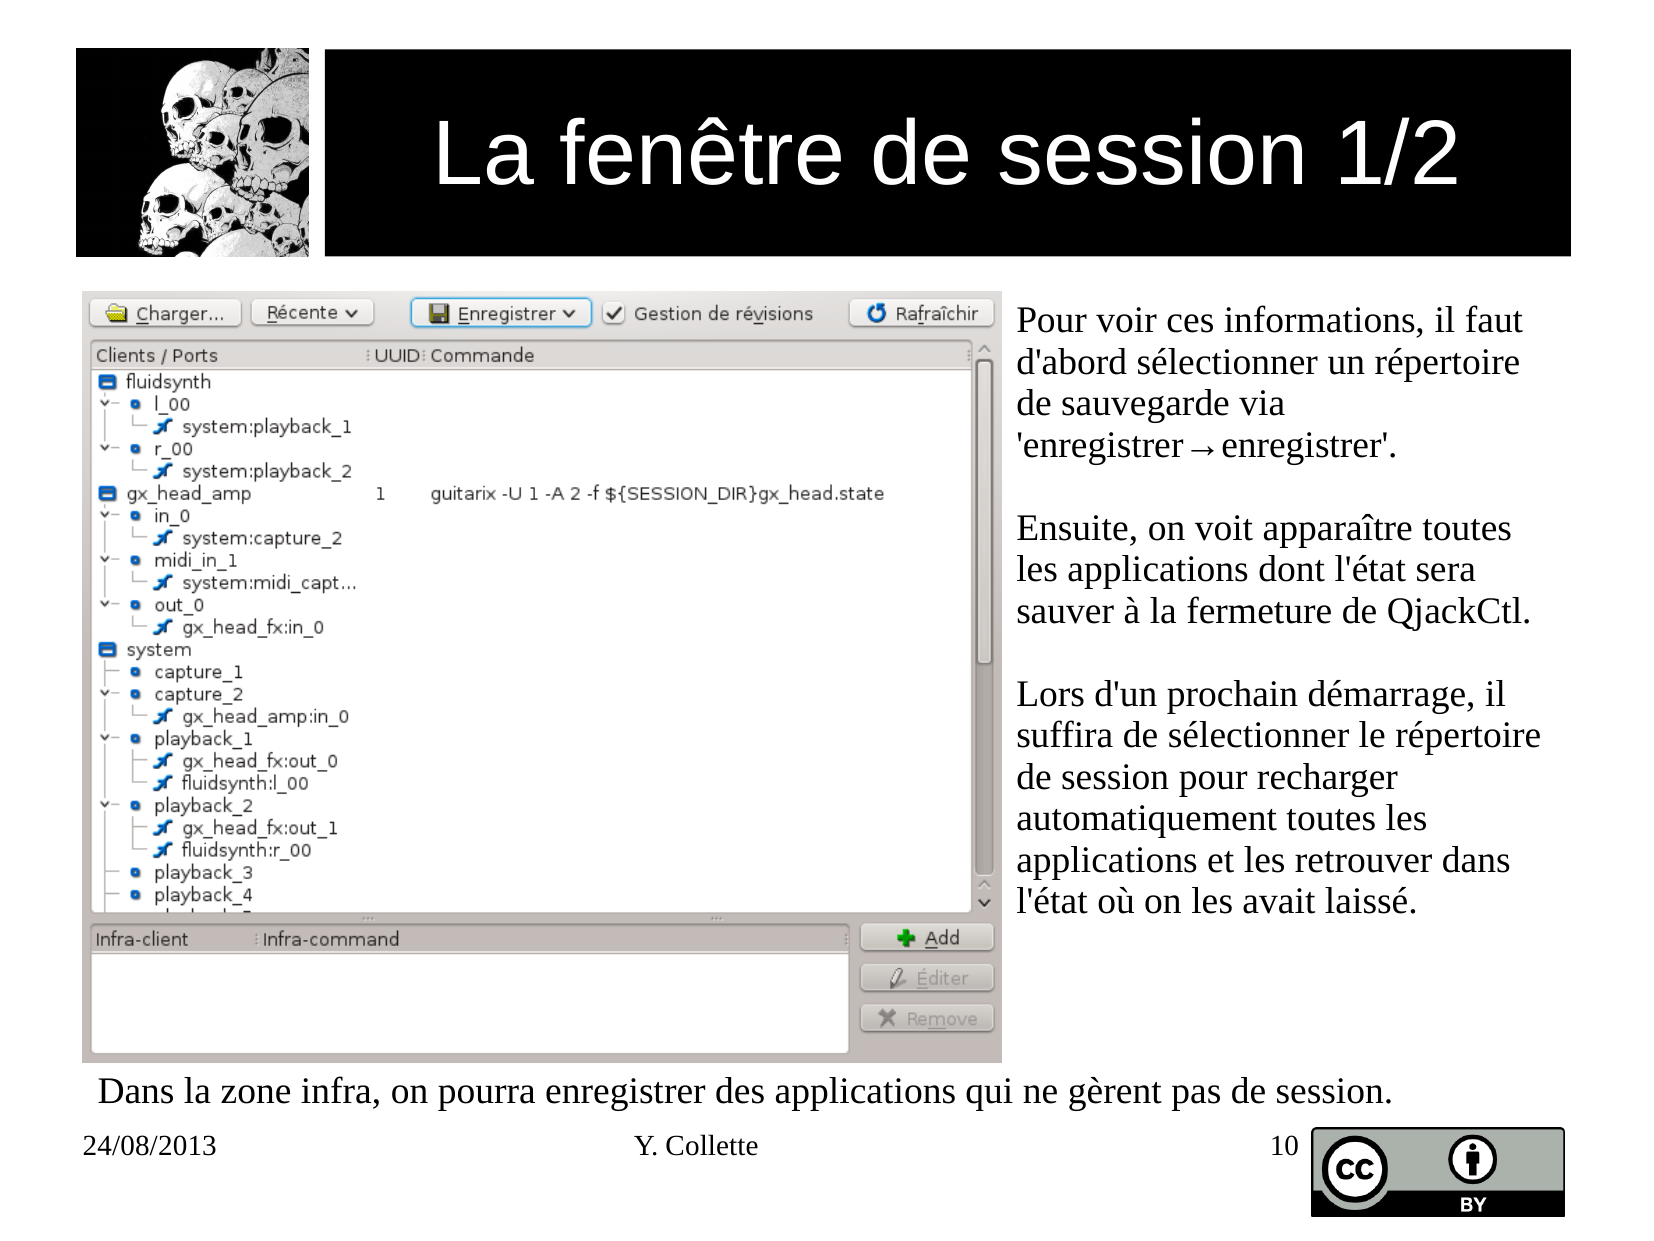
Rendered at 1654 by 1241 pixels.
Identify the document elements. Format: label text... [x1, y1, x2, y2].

text_box Pour voir ces informations, il faut d'abord sélectionner un répertoire de sauvegarde via 'enregistrer→enregistrer'. Ensuite, on voit apparaître toutes les applications dont l'état sera sauver à la fermeture de QjackCtl. Lors d'un prochain démarrage, il suffira de sélectionner le répertoire de session pour recharger automatiquement toutes les applications et les retrouver dans l'état où on les avait laissé. [1001, 291, 1571, 930]
picture [82, 291, 1002, 1062]
picture [76, 48, 309, 257]
picture [1311, 1127, 1565, 1217]
title La fenêtre de session 1/2 [324, 49, 1571, 257]
text_box Dans la zone infra, on pourra enregistrer des applications qui ne gèrent pas de session. [82, 1062, 1571, 1120]
